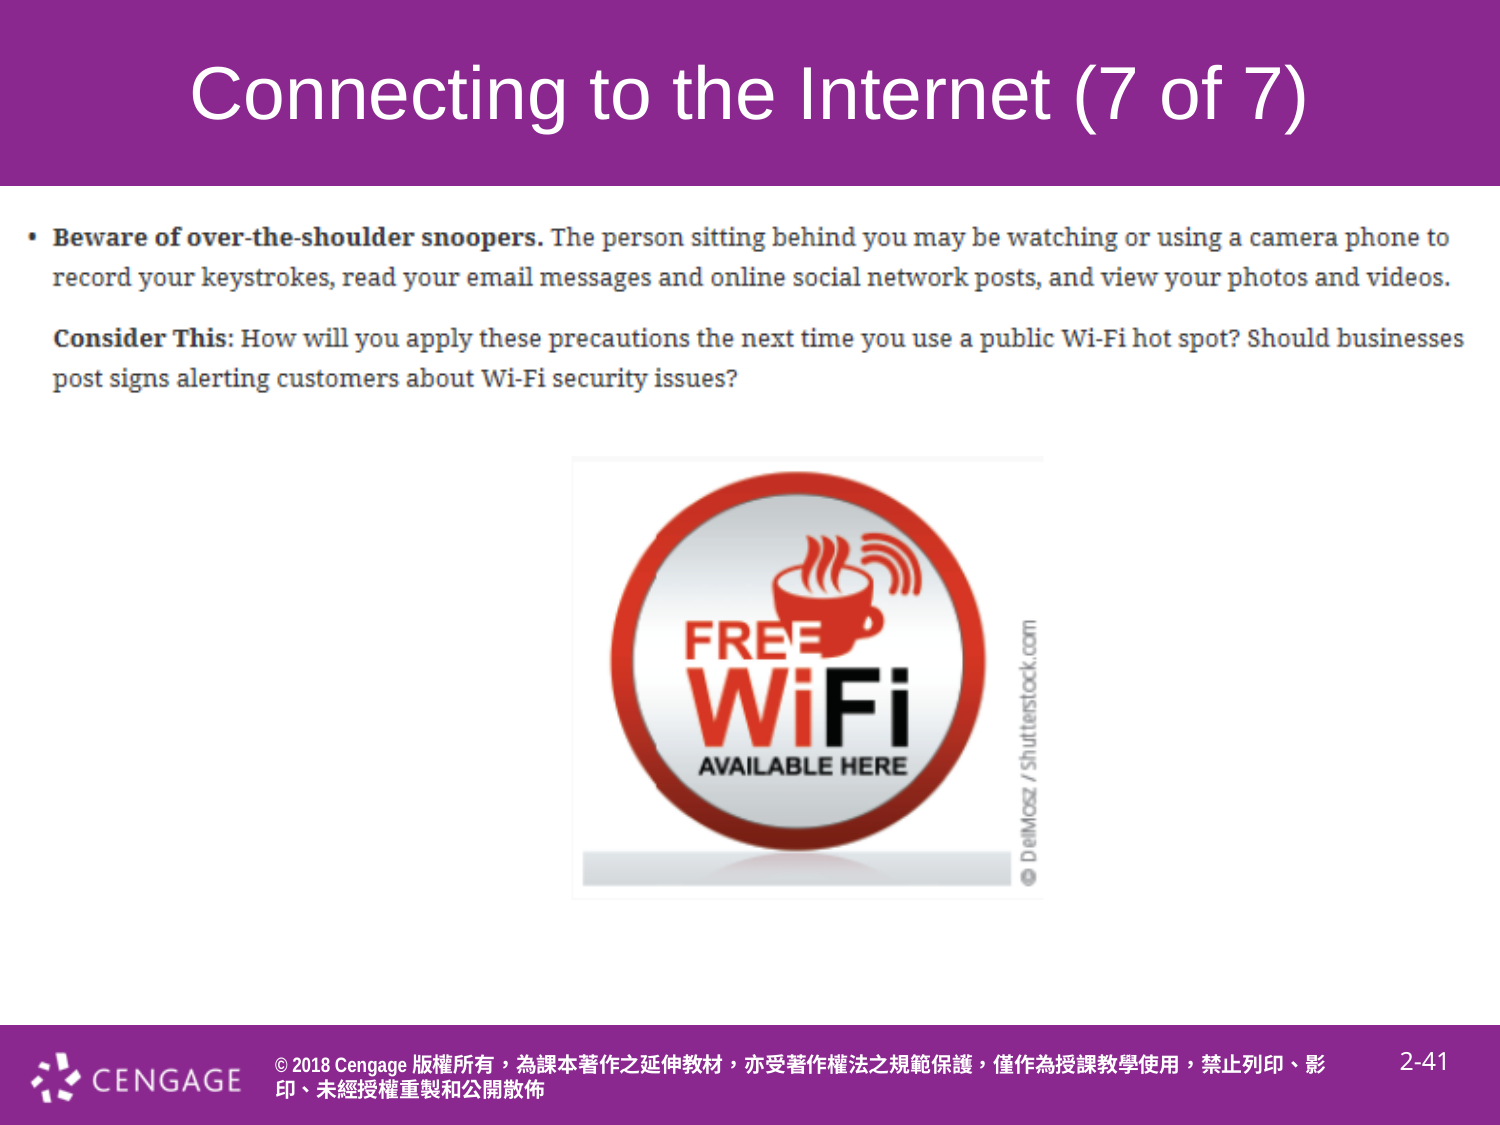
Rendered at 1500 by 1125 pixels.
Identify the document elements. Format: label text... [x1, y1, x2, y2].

title Connecting to the Internet (7 of 7) [7, 4, 1493, 175]
picture [571, 456, 1044, 900]
picture [0, 212, 1474, 400]
picture [21, 1043, 246, 1111]
